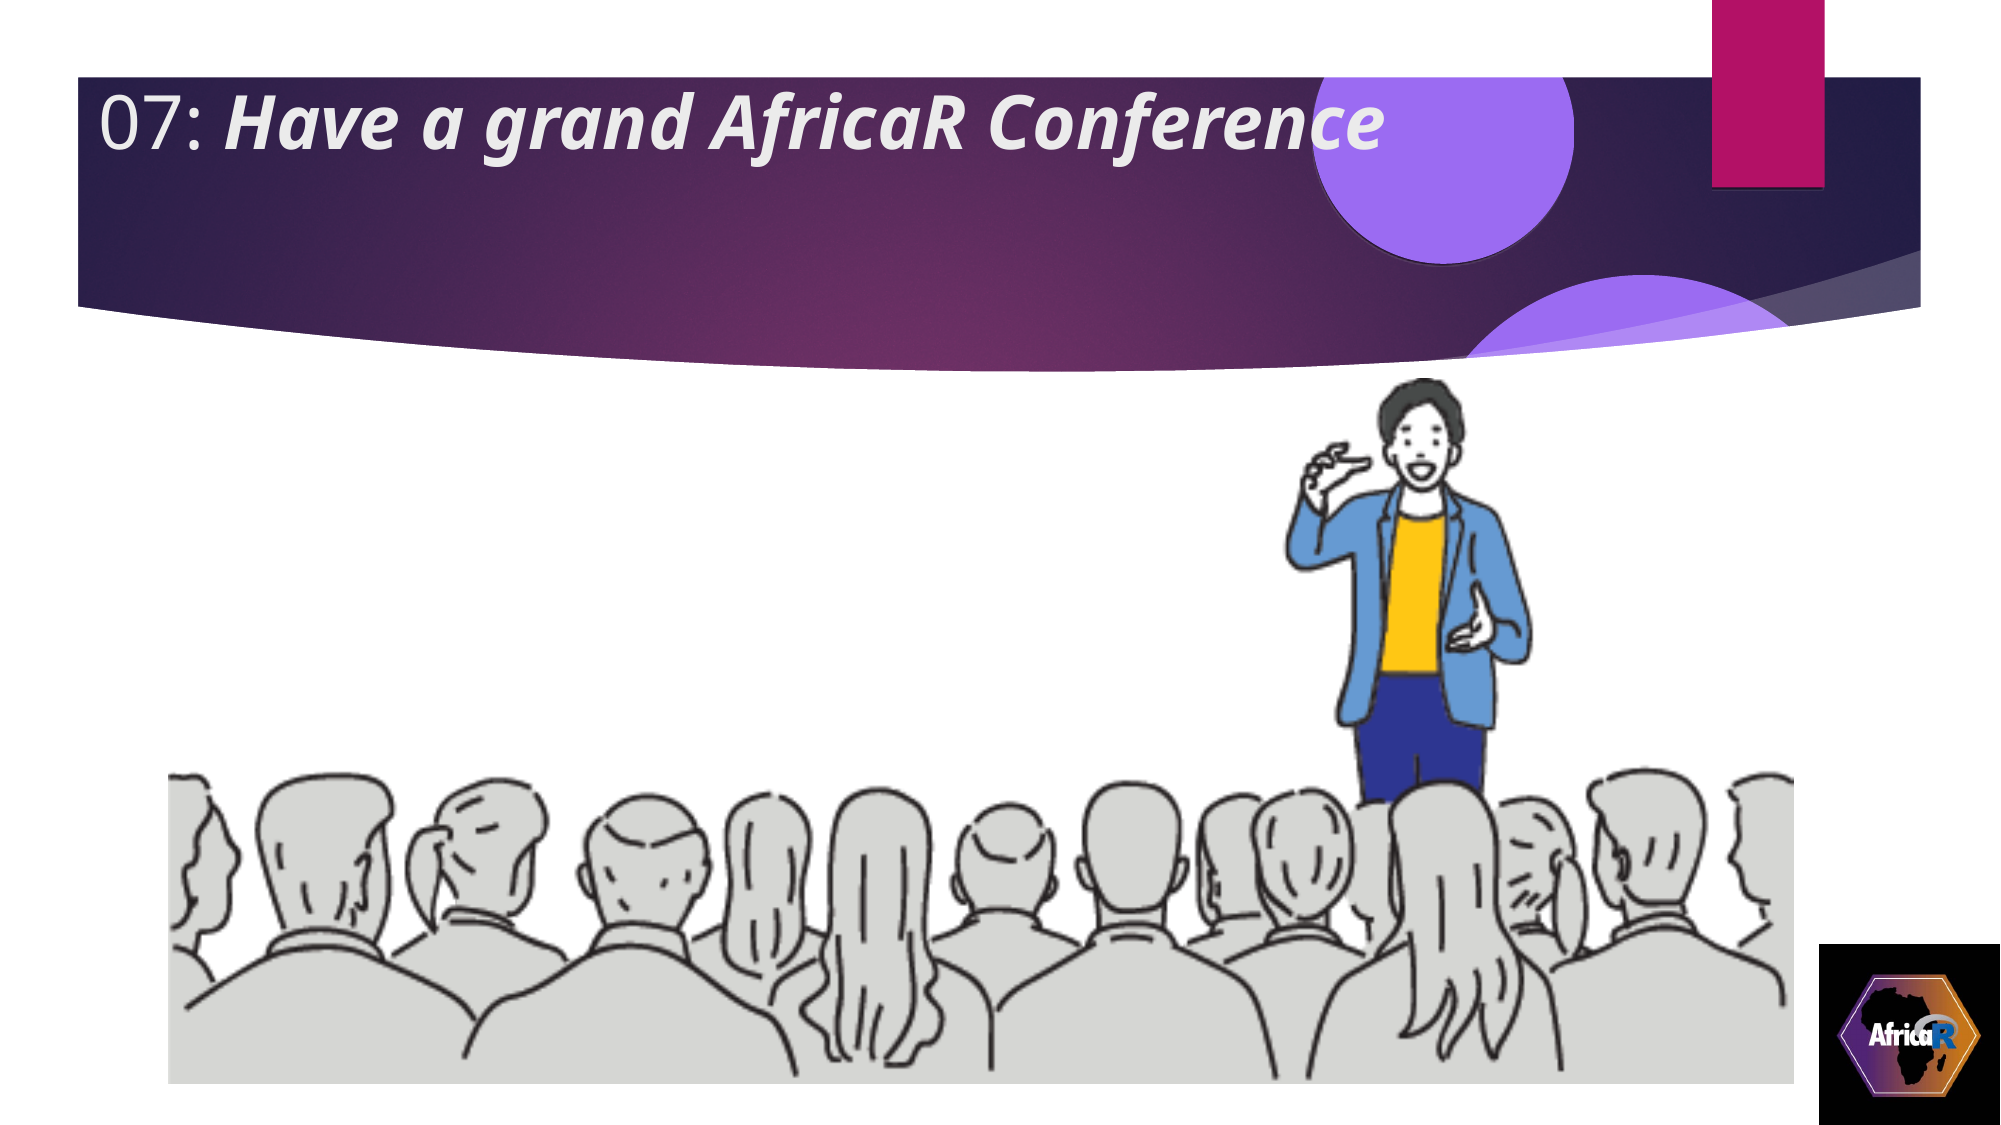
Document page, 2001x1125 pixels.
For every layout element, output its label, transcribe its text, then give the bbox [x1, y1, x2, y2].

picture [168, 378, 1794, 1084]
text_box 07: Have a grand AfricaR Conference [83, 74, 1922, 300]
picture [79, 78, 1536, 371]
picture [1819, 944, 2000, 1125]
